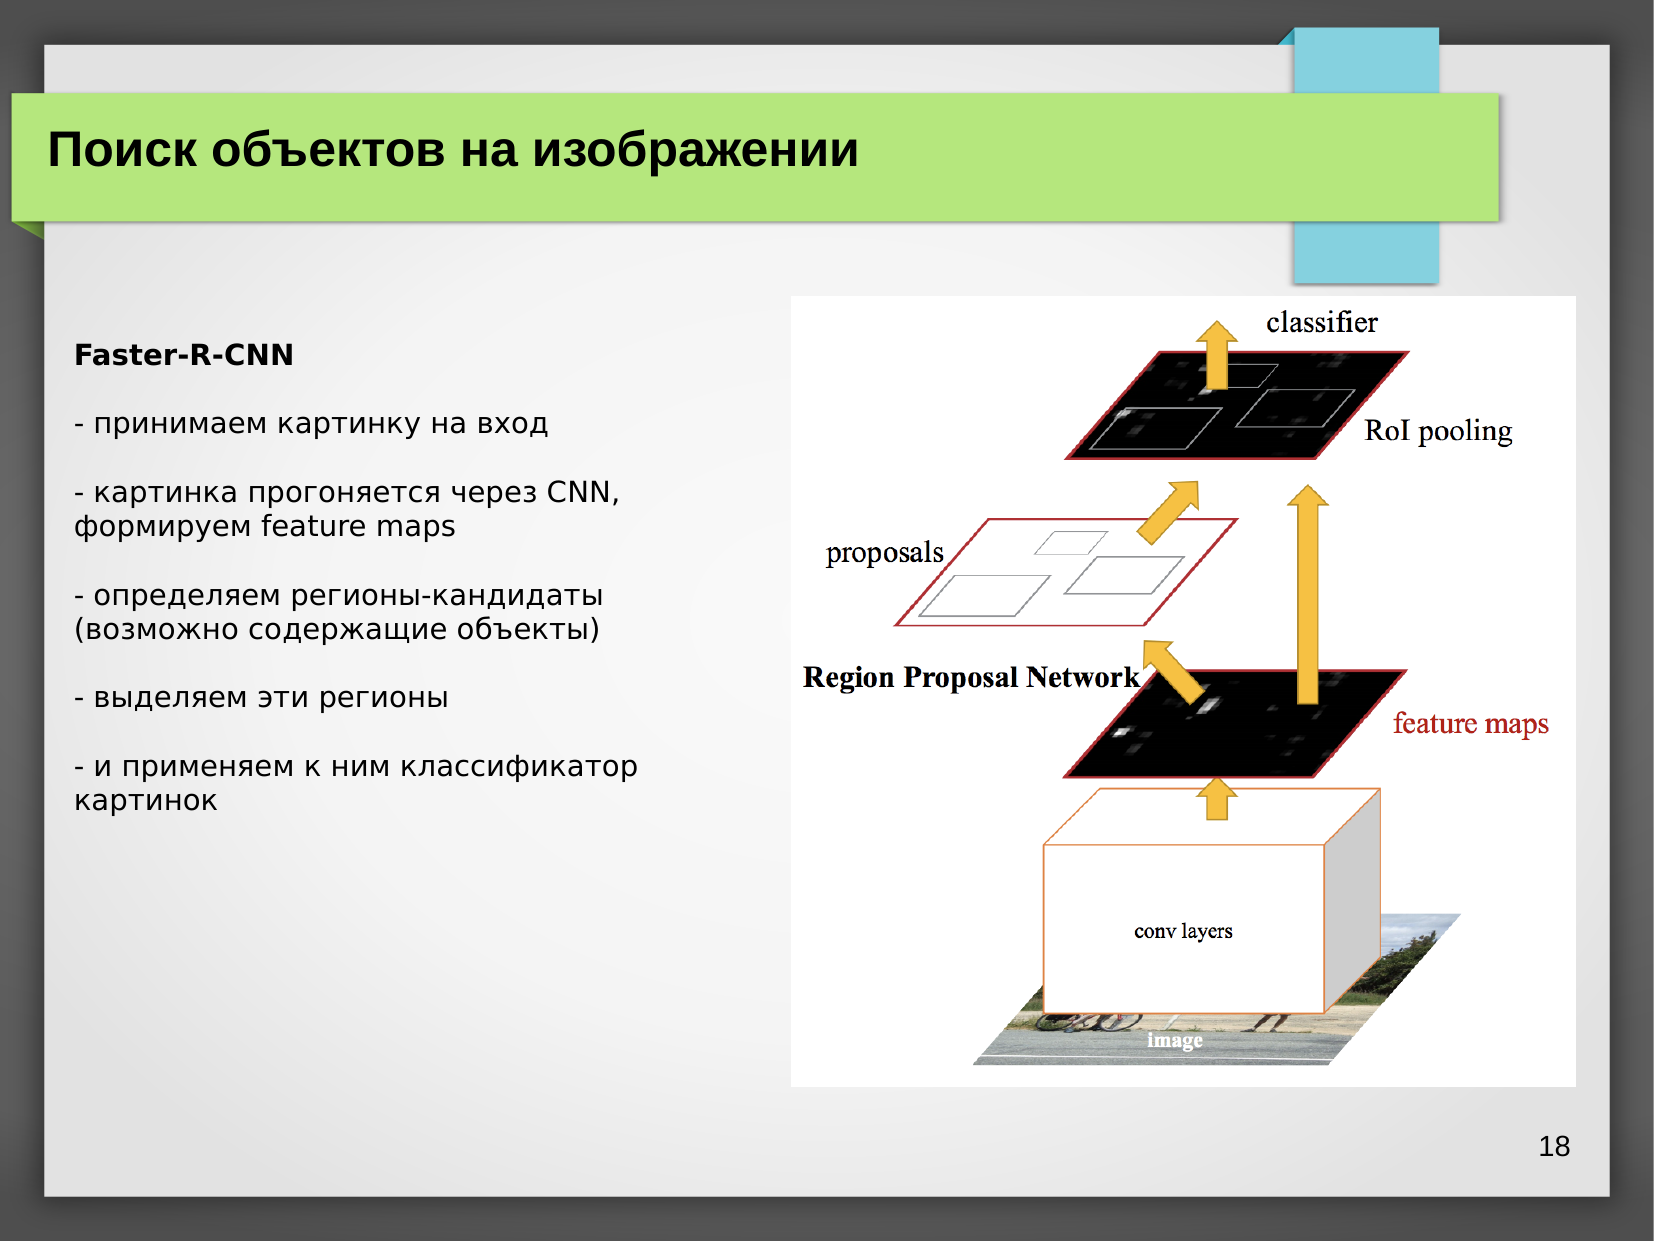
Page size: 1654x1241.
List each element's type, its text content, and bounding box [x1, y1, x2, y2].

picture [0, 0, 1654, 1241]
text_box Faster-R-CNN - принимаем картинку на вход - картинка прогоняется через CNN, формируем feature maps - определяем регионы-кандидаты (возможно содержащие объекты) - выделяем эти регионы - и применяем к ним классификатор картинок [59, 330, 791, 922]
title Поиск объектов на изображении [47, 120, 1004, 177]
